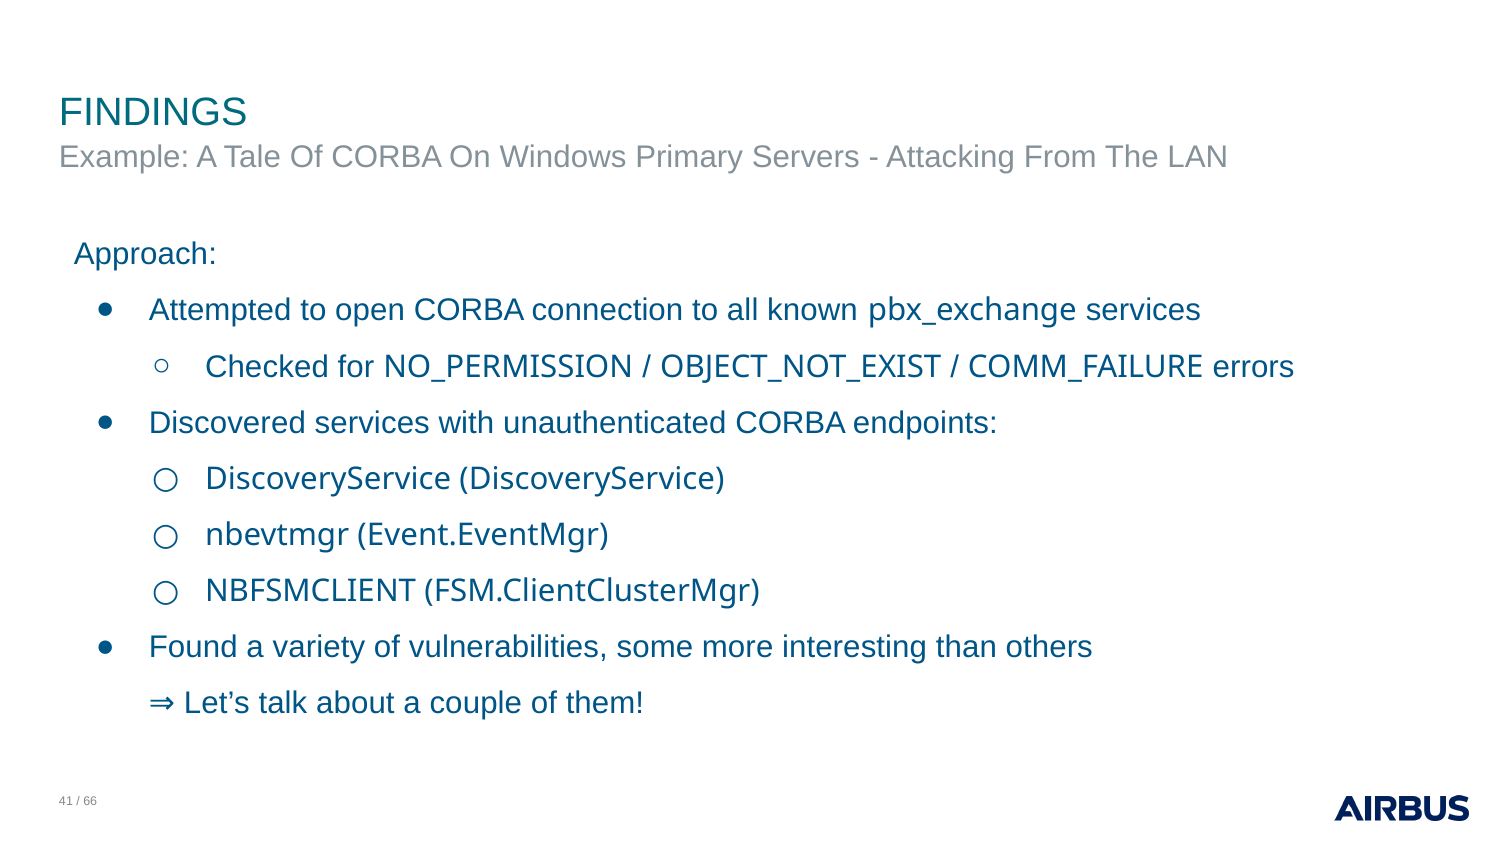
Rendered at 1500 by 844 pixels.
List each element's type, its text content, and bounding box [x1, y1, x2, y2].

text_box Approach: Attempted to open CORBA connection to all known pbx_exchange services Checked for NO_PERMISSION / OBJECT_NOT_EXIST / COMM_FAILURE errors Discovered services with unauthenticated CORBA endpoints: DiscoveryService (DiscoveryService) nbevtmgr (Event.EventMgr) NBFSMCLIENT (FSM.ClientClusterMgr) Found a variety of vulnerabilities, some more interesting than others ⇒ Let’s talk about a couple of them! [58, 199, 1441, 736]
title FINDINGS Example: A Tale Of CORBA On Windows Primary Servers - Attacking From The LAN [58, 80, 1441, 192]
picture [1334, 795, 1469, 821]
